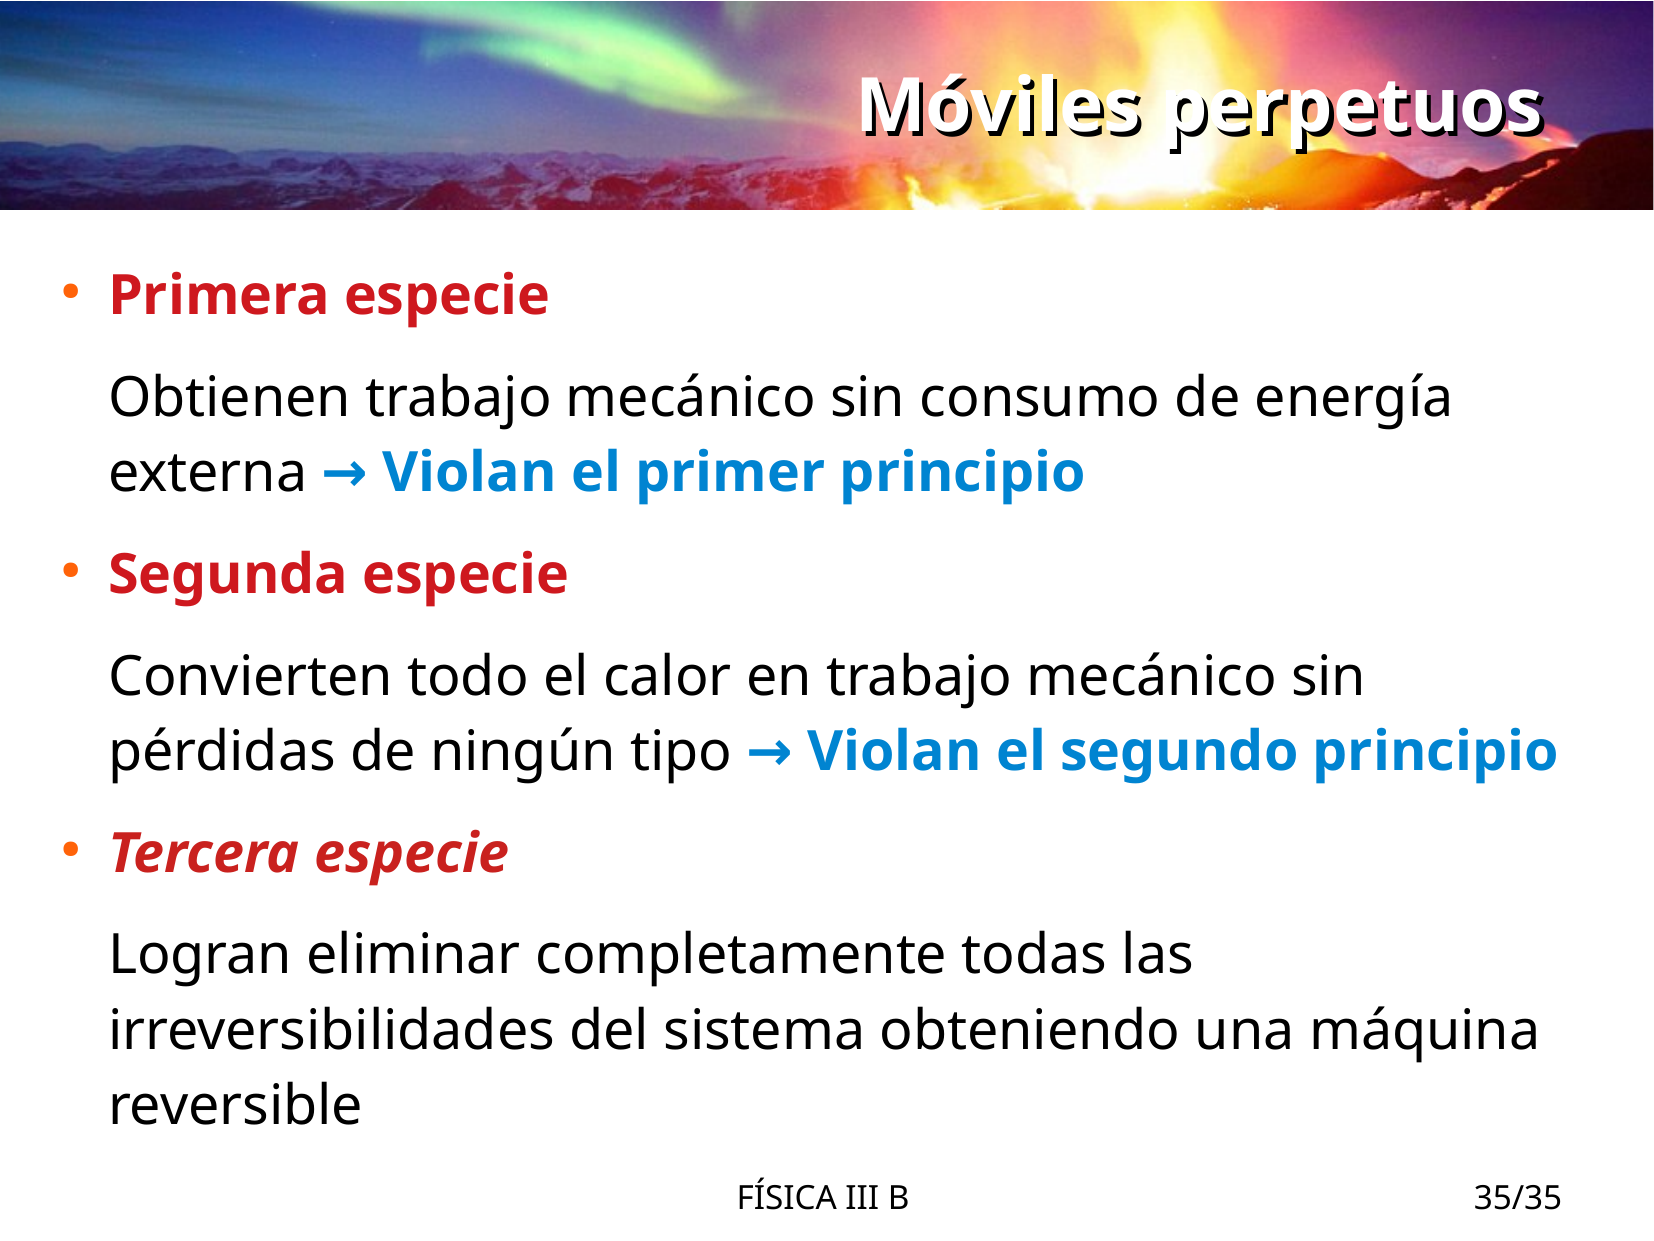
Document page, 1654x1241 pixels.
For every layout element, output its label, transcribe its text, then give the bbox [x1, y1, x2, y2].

list Primera especie Obtienen trabajo mecánico sin consumo de energía externa → Violan el primer principio Segunda especie Convierten todo el calor en trabajo mecánico sin pérdidas de ningún tipo → Violan el segundo principio Tercera especie Logran eliminar completamente todas las irreversibilidades del sistema obteniendo una máquina reversible [45, 255, 1606, 1156]
title Móviles perpetuos [45, 15, 1606, 191]
picture [0, 1, 1654, 210]
